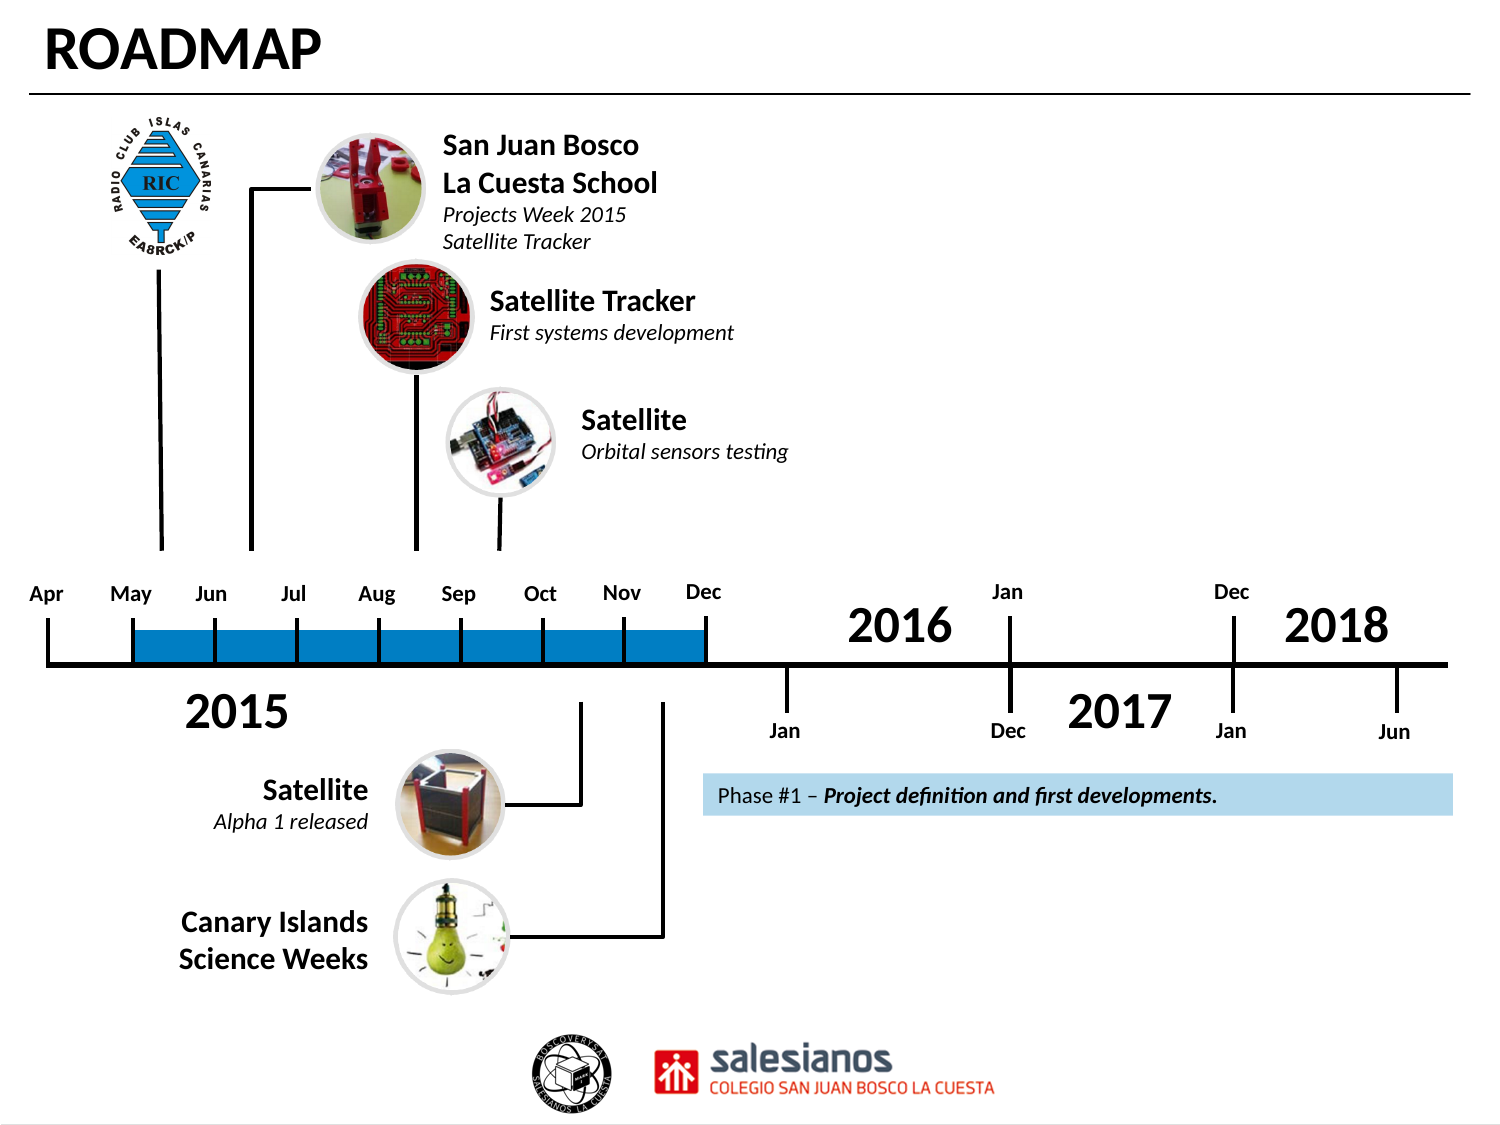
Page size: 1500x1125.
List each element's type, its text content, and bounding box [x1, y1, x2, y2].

text_box Apr [5, 571, 88, 614]
text_box Jan [954, 569, 1061, 612]
text_box [299, 630, 377, 662]
text_box [626, 630, 704, 662]
text_box 2017 [1032, 669, 1208, 747]
text_box [463, 630, 541, 662]
text_box Satellite Tracker First systems development [475, 273, 956, 353]
text_box Sep [417, 571, 499, 614]
text_box Jun [1341, 708, 1448, 752]
text_box [217, 630, 295, 662]
text_box May [88, 571, 170, 614]
text_box 2016 [811, 583, 988, 661]
text_box [545, 630, 622, 662]
text_box Jan [1177, 708, 1285, 751]
text_box Dec [650, 569, 757, 612]
text_box ROADMAP [29, 0, 1472, 90]
text_box Nov [568, 570, 676, 613]
text_box 2015 [149, 668, 325, 747]
text_box Jan [731, 708, 839, 752]
text_box Jul [253, 571, 330, 614]
text_box Jun [170, 571, 253, 614]
text_box San Juan Bosco La Cuesta School Projects Week 2015 Satellite Tracker [428, 117, 909, 262]
text_box Dec [955, 708, 1062, 752]
text_box Canary Islands Science Weeks [53, 893, 384, 984]
text_box Oct [499, 571, 582, 614]
picture [0, 0, 1500, 1125]
text_box 2018 [1248, 583, 1425, 661]
text_box Dec [1178, 568, 1286, 612]
text_box [135, 630, 213, 662]
text_box Satellite Orbital sensors testing [566, 392, 897, 472]
text_box [381, 630, 459, 662]
text_box Phase #1 – Project definition and first developments. [703, 773, 1453, 816]
text_box Satellite Alpha 1 released [53, 761, 384, 842]
text_box Aug [330, 571, 417, 614]
